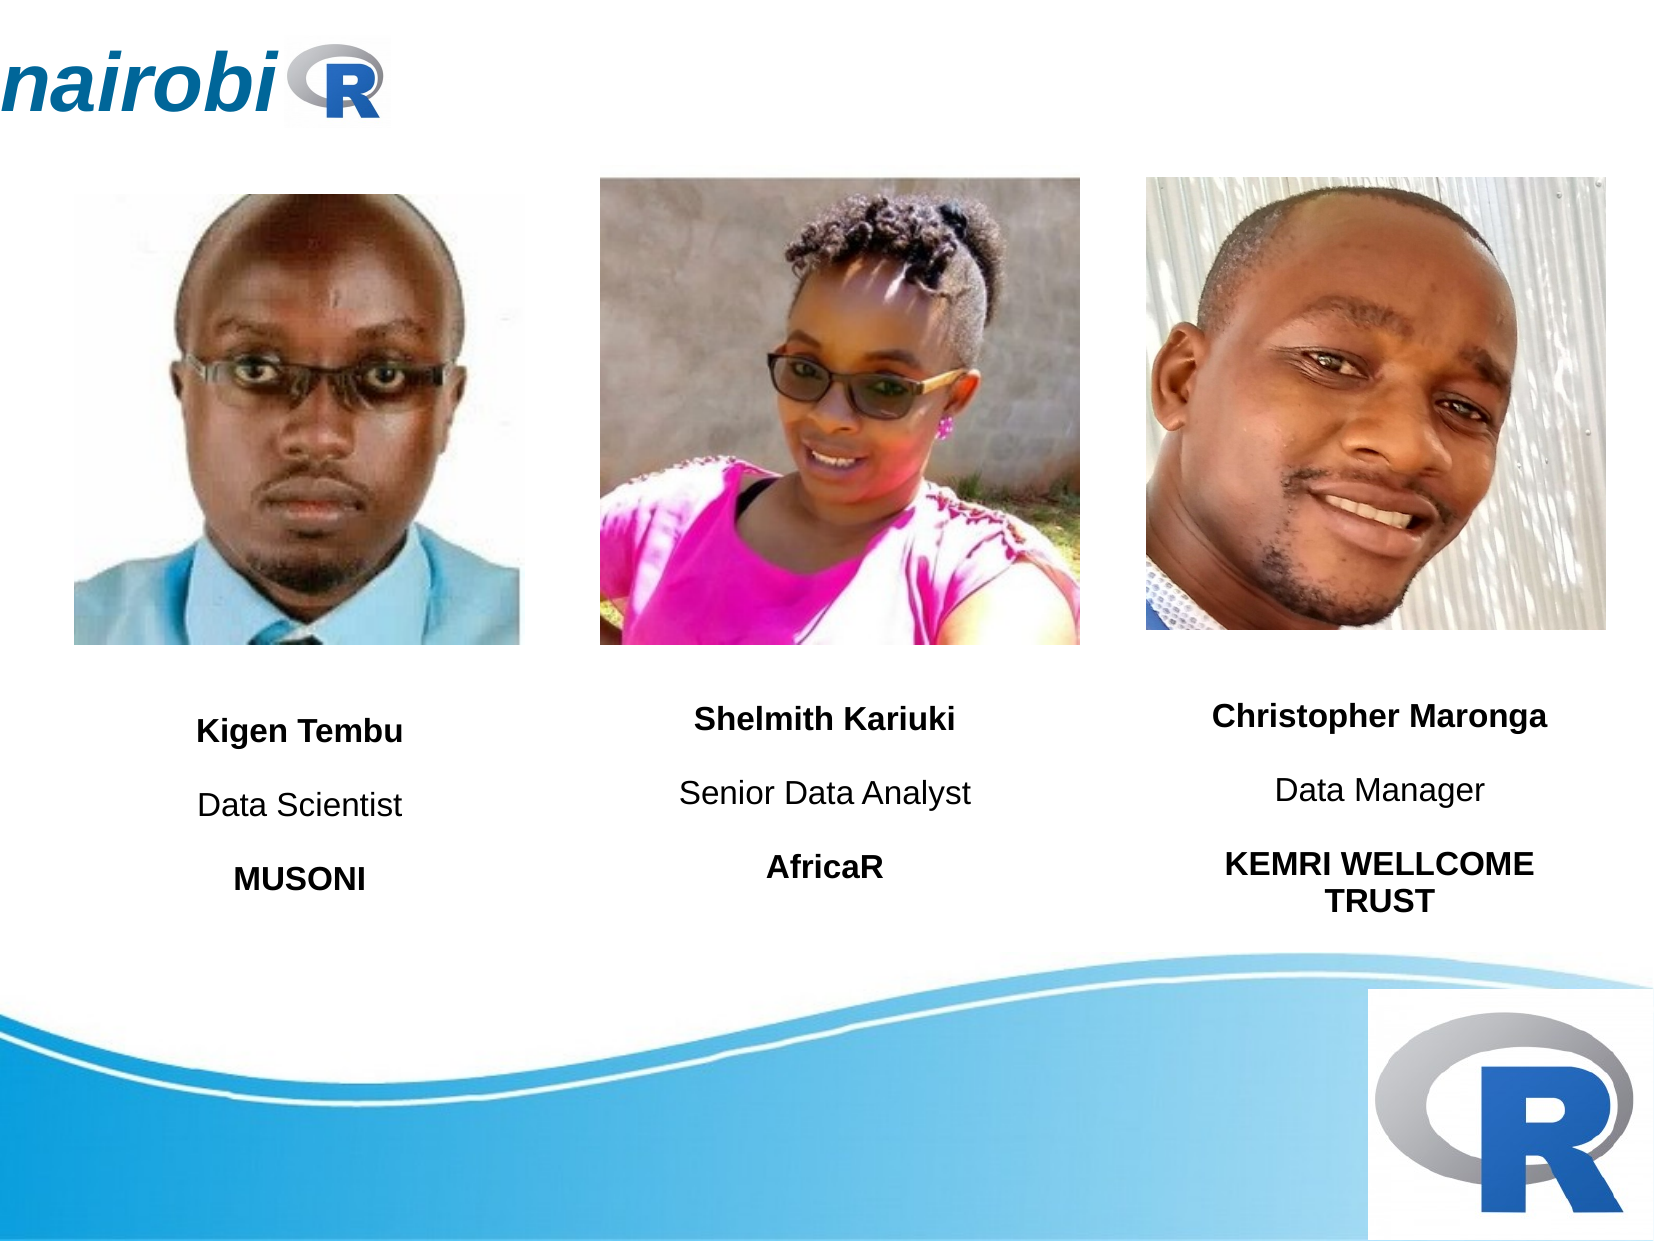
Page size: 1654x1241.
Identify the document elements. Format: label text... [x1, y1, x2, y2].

text_box Christopher Maronga Data Manager KEMRI WELLCOME TRUST [1154, 690, 1605, 928]
picture [74, 194, 525, 646]
picture [284, 35, 391, 128]
picture [1146, 177, 1606, 631]
text_box Shelmith Kariuki Senior Data Analyst AfricaR [600, 693, 1051, 901]
picture [600, 165, 1080, 646]
text_box Kigen Tembu Data Scientist MUSONI [74, 705, 525, 877]
picture [0, 952, 1654, 1241]
title nairobi [0, 15, 1291, 150]
